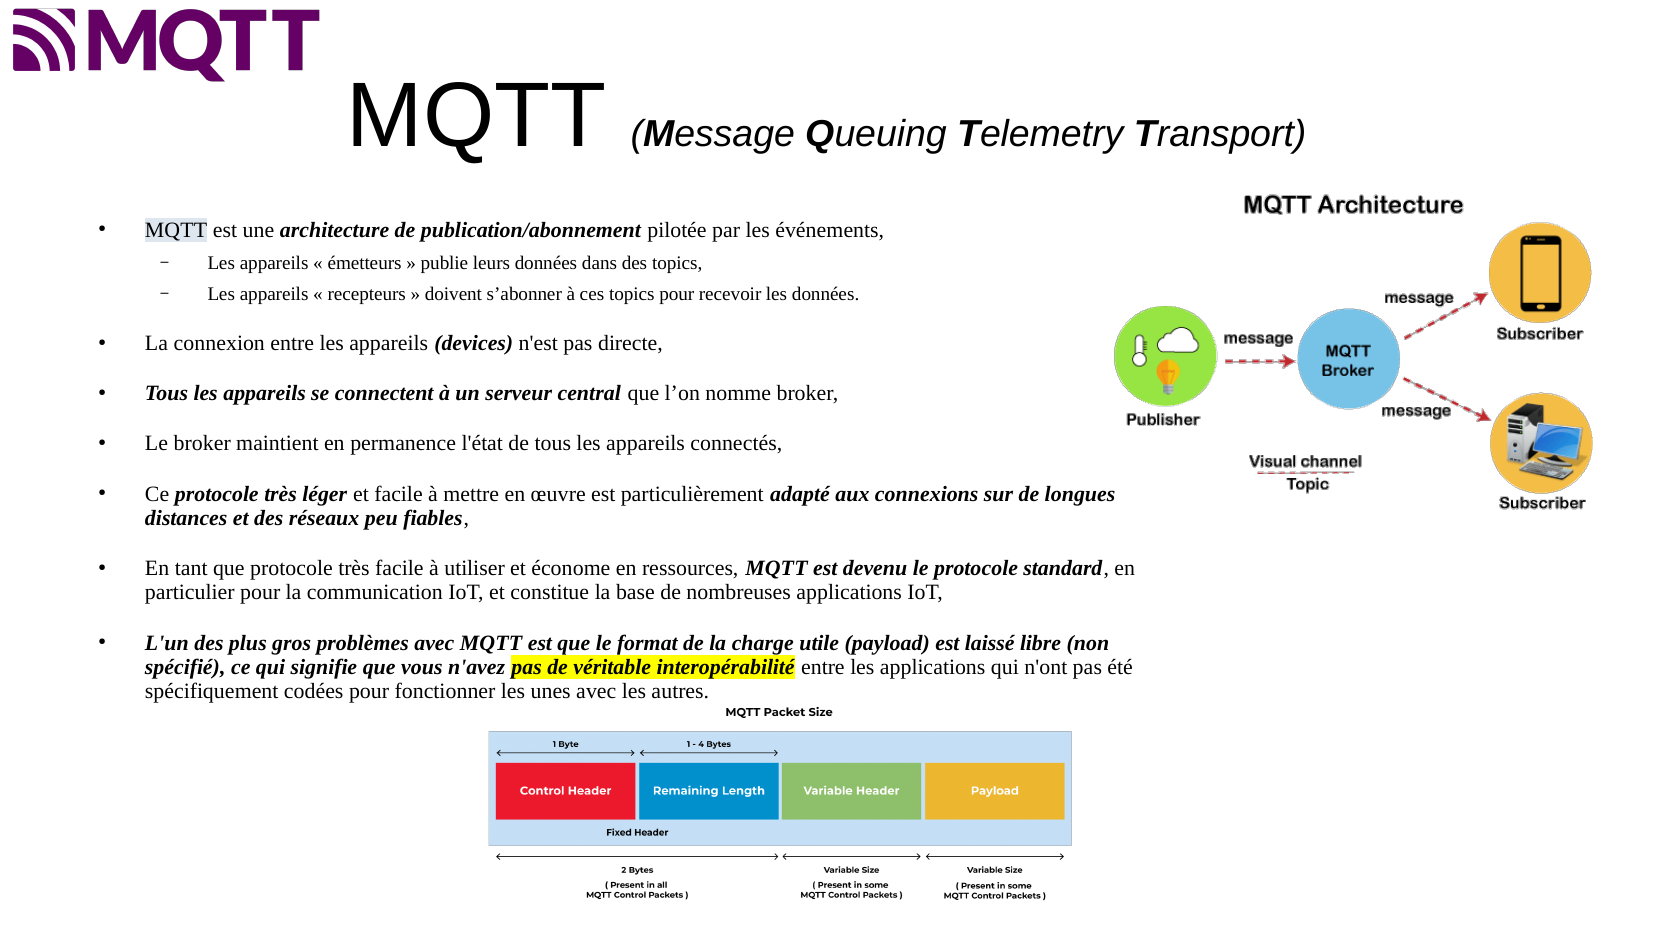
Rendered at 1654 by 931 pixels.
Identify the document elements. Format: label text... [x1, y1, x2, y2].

picture [0, 2, 334, 88]
picture [1103, 178, 1622, 527]
title MQTT (Message Queuing Telemetry Transport) [82, 37, 1571, 193]
picture [480, 685, 1080, 921]
list MQTT est une architecture de publication/abonnement pilotée par les événements, Les appareils « émetteurs » publie leurs données dans des topics, Les appareils « recepteurs » doivent s’abonner à ces topics pour recevoir les données. La connexion entre les appareils (devices) n'est pas directe, Tous les appareils se connectent à un serveur central que l’on nomme broker, Le broker maintient en permanence l'état de tous les appareils connectés, Ce protocole très léger et facile à mettre en œuvre est particulièrement adapté aux connexions sur de longues distances et des réseaux peu fiables, En tant que protocole très facile à utiliser et économe en ressources, MQTT est devenu le protocole standard, en particulier pour la communication IoT, et constitue la base de nombreuses applications IoT, L'un des plus gros problèmes avec MQTT est que le format de la charge utile (payload) est laissé libre (non spécifié), ce qui signifie que vous n'avez pas de véritable interopérabilité entre les applications qui n'ont pas été spécifiquement codées pour fonctionner les unes avec les autres. [82, 217, 1156, 758]
